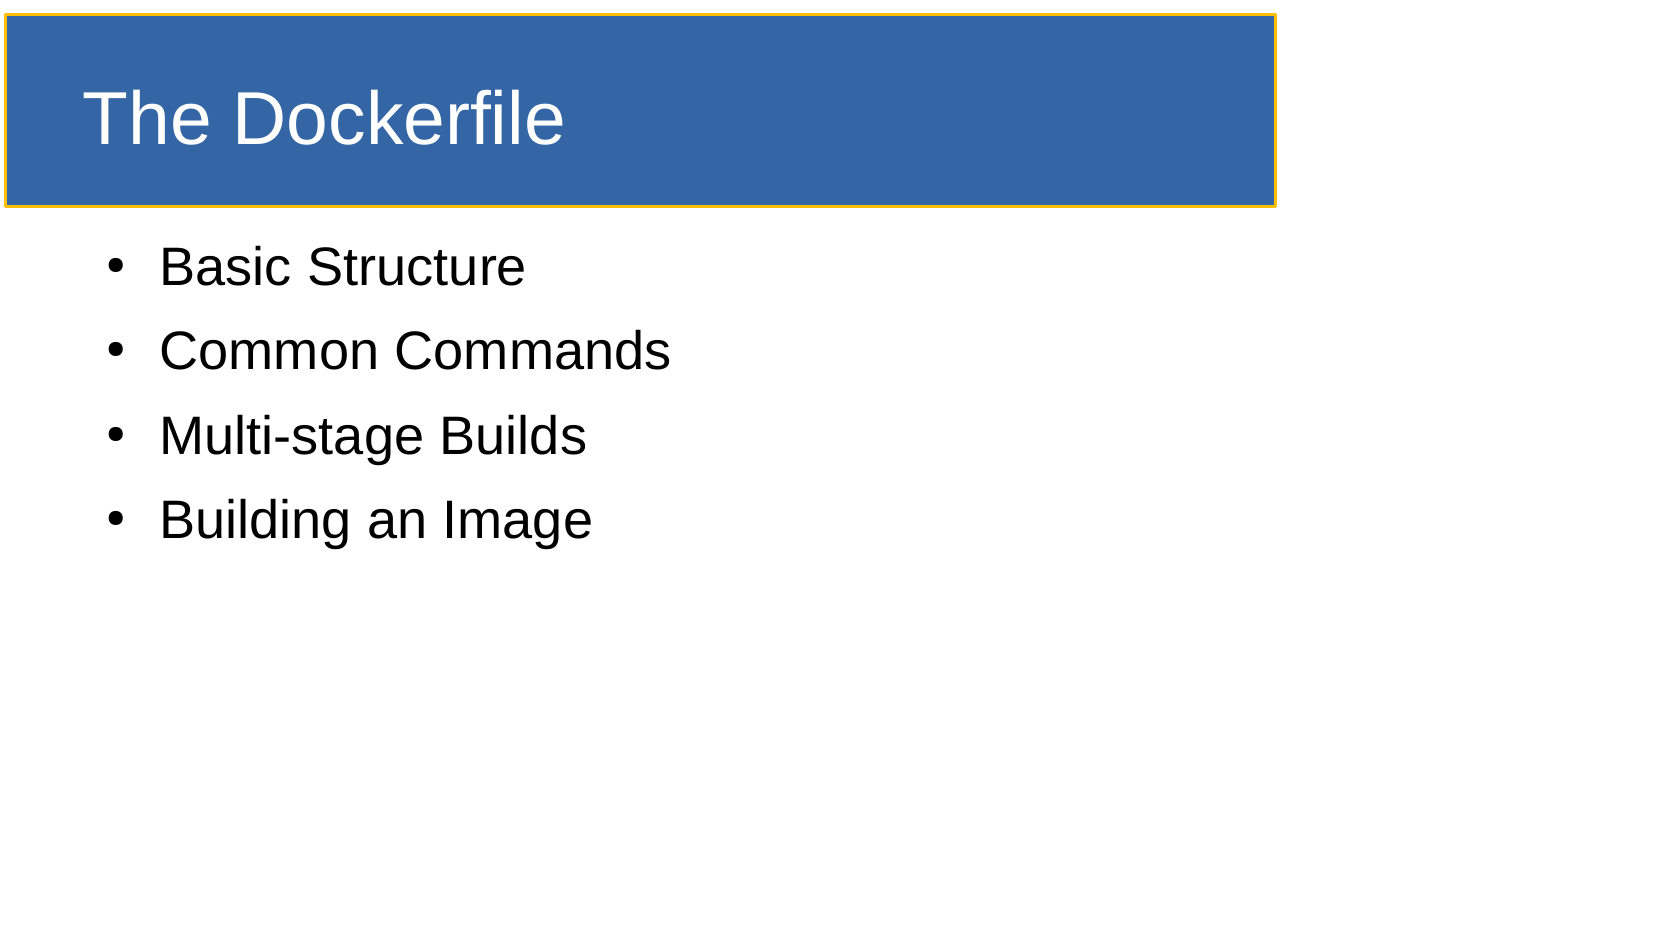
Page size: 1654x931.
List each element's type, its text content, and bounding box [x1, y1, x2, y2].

title The Dockerfile [82, 44, 1235, 192]
list Basic Structure Common Commands Multi-stage Builds Building an Image [88, 236, 1565, 798]
